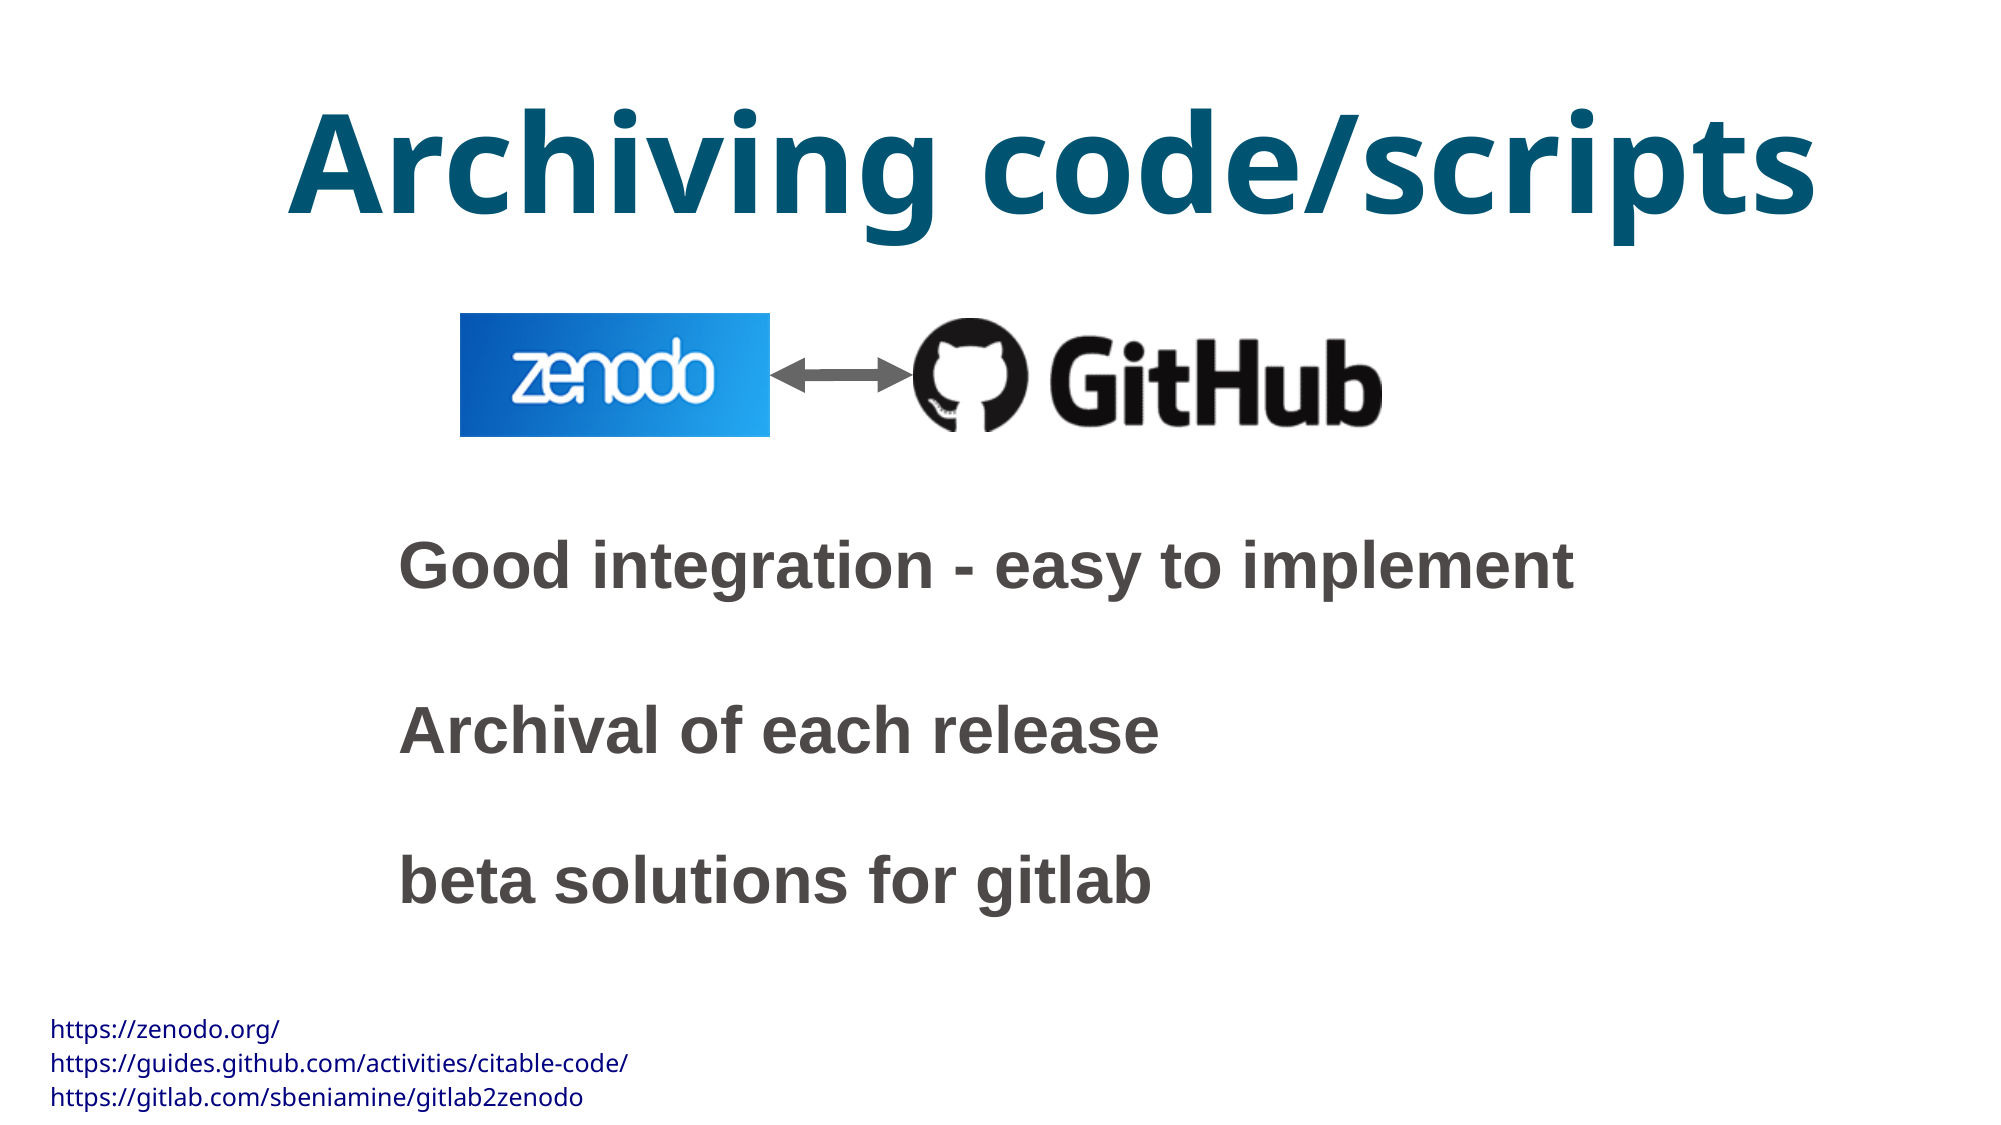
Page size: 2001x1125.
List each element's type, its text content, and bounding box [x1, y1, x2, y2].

text_box https://zenodo.org/ https://guides.github.com/activities/citable-code/ https://gitlab.com/sbeniamine/gitlab2zenodo [35, 1003, 348, 1125]
picture [460, 313, 770, 438]
picture [913, 318, 1382, 432]
text_box Good integration - easy to implement Archival of each release beta solutions for gitlab [348, 520, 1731, 1125]
text_box Archiving code/scripts [273, 59, 1608, 212]
